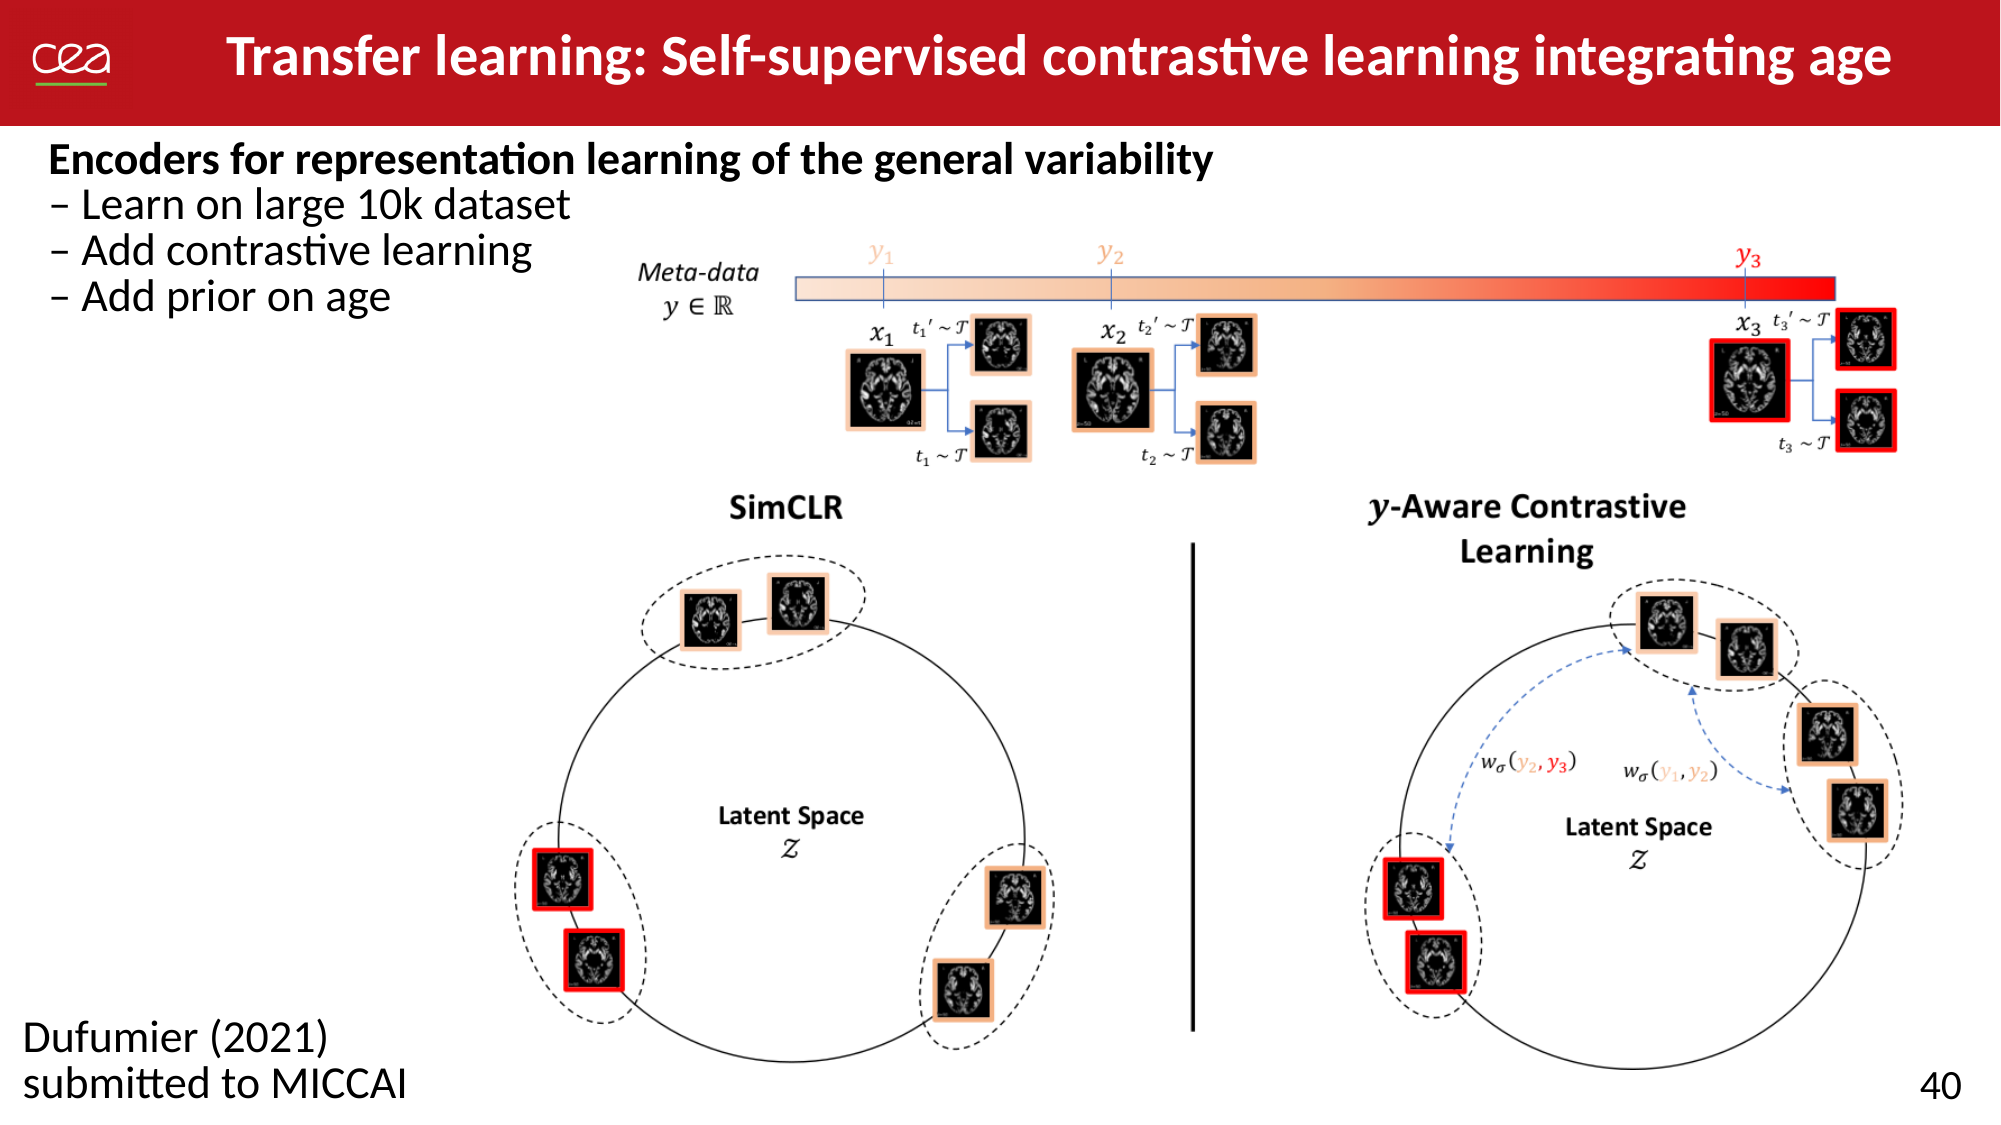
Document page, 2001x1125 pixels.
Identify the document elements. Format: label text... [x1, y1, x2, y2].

text_box Encoders for representation learning of the general variability – Learn on large 10k dataset – Add contrastive learning – Add prior on age [33, 132, 1422, 337]
picture [9, 8, 120, 109]
text_box Dufumier (2021) submitted to MICCAI [7, 1010, 496, 1118]
title Transfer learning: Self-supervised contrastive learning integrating age [120, 0, 2000, 124]
picture [514, 245, 1904, 1070]
